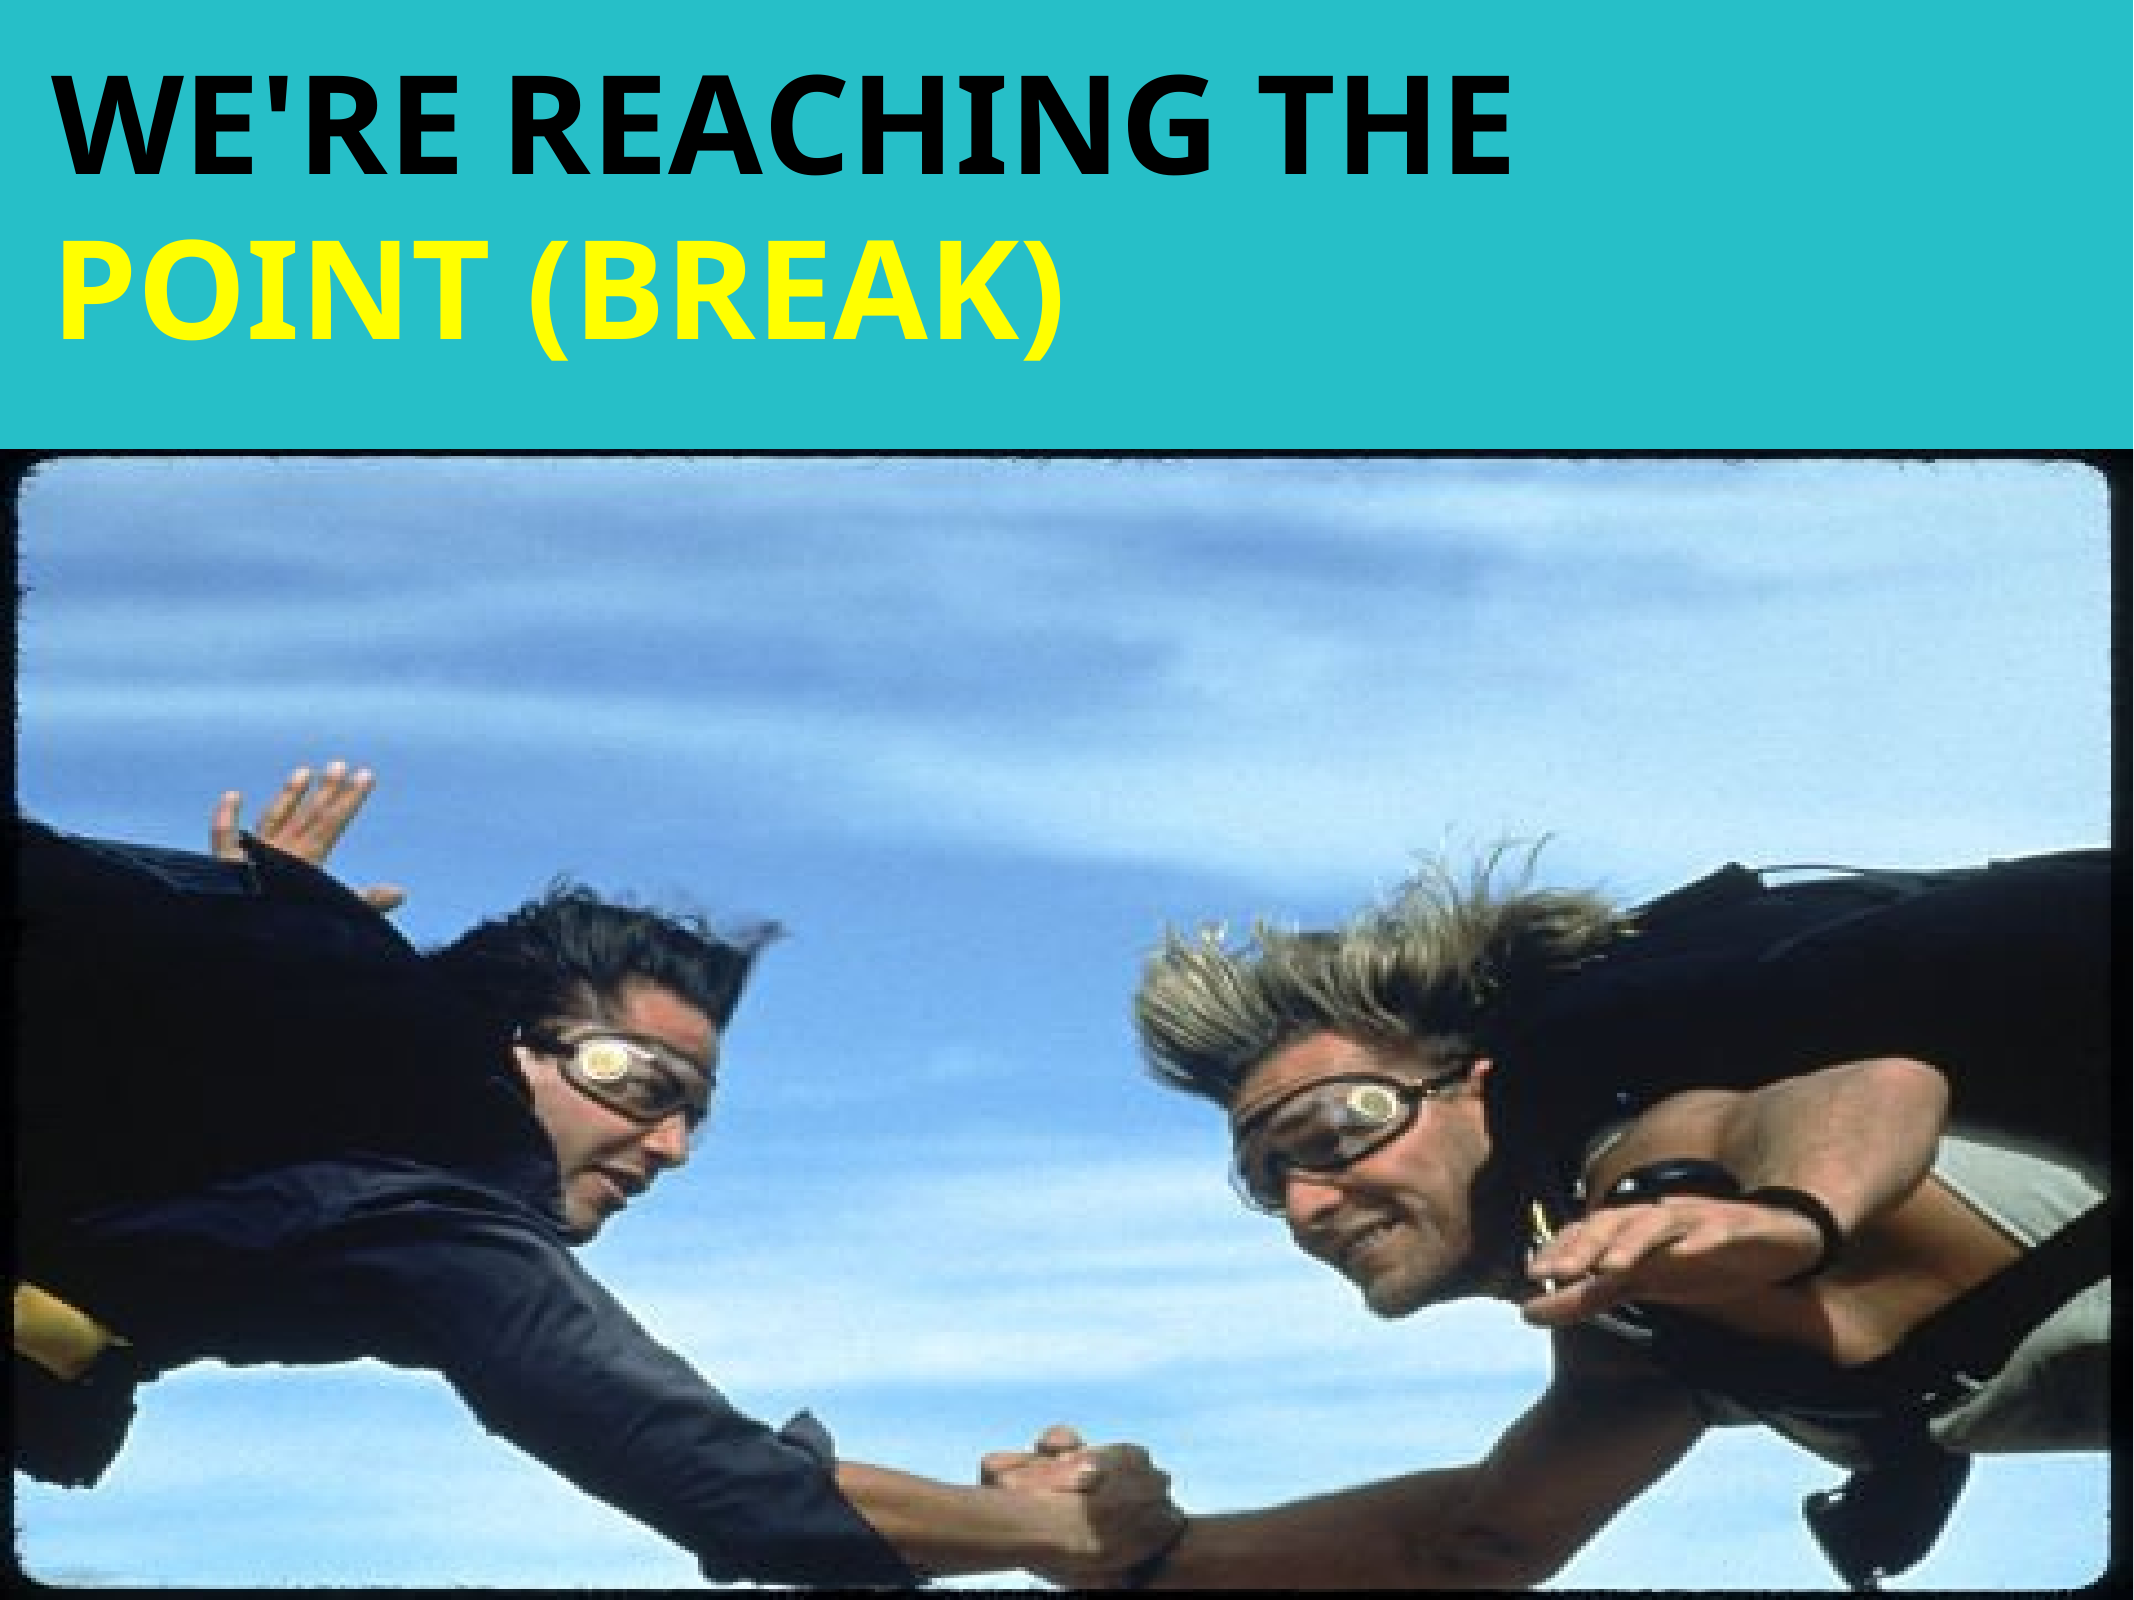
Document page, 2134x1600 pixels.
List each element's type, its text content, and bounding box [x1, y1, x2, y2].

picture [0, 449, 2134, 1600]
text_box WE'RE REACHING THE POINT (BREAK) [41, 37, 2134, 449]
